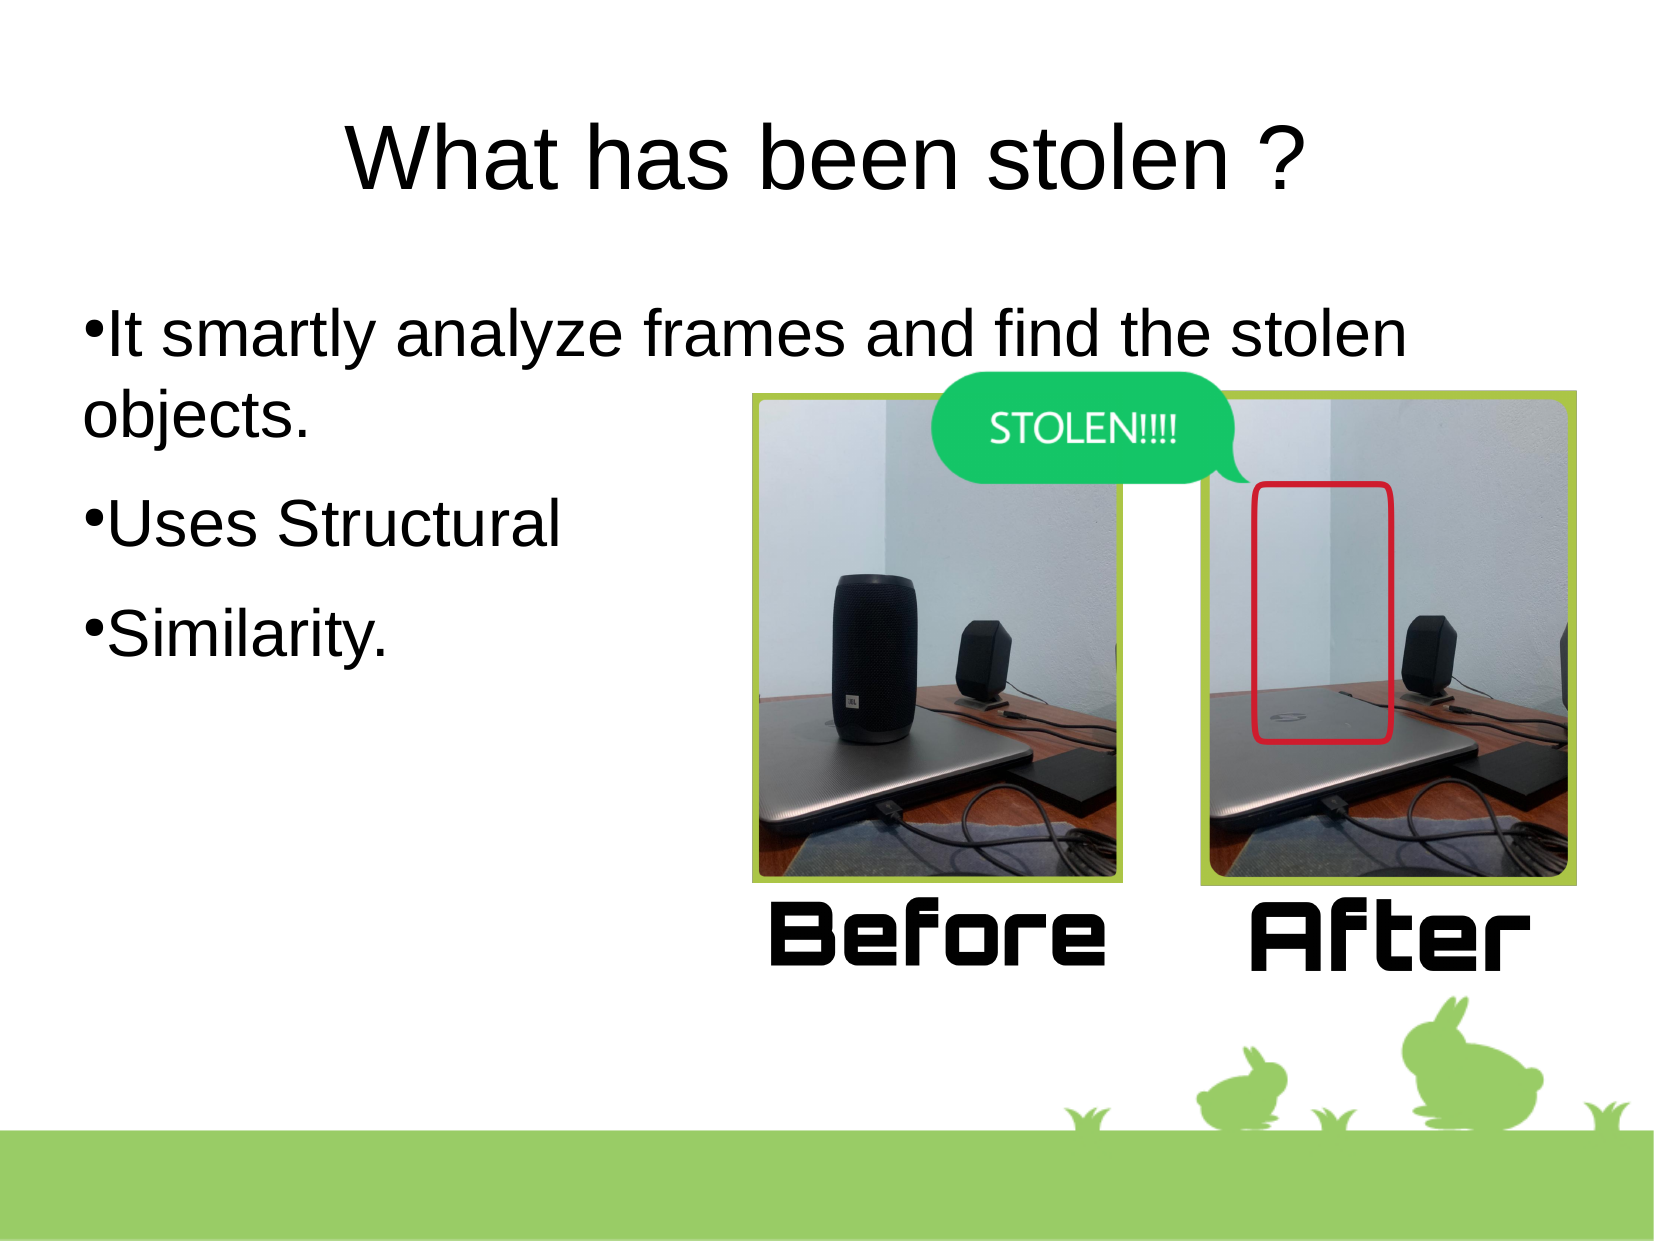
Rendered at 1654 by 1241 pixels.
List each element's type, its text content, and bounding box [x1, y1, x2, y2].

list It smartly analyze frames and find the stolen objects. Uses Structural Similarity. [82, 290, 1571, 1010]
title What has been stolen ? [82, 49, 1571, 257]
picture [637, 307, 1654, 1008]
